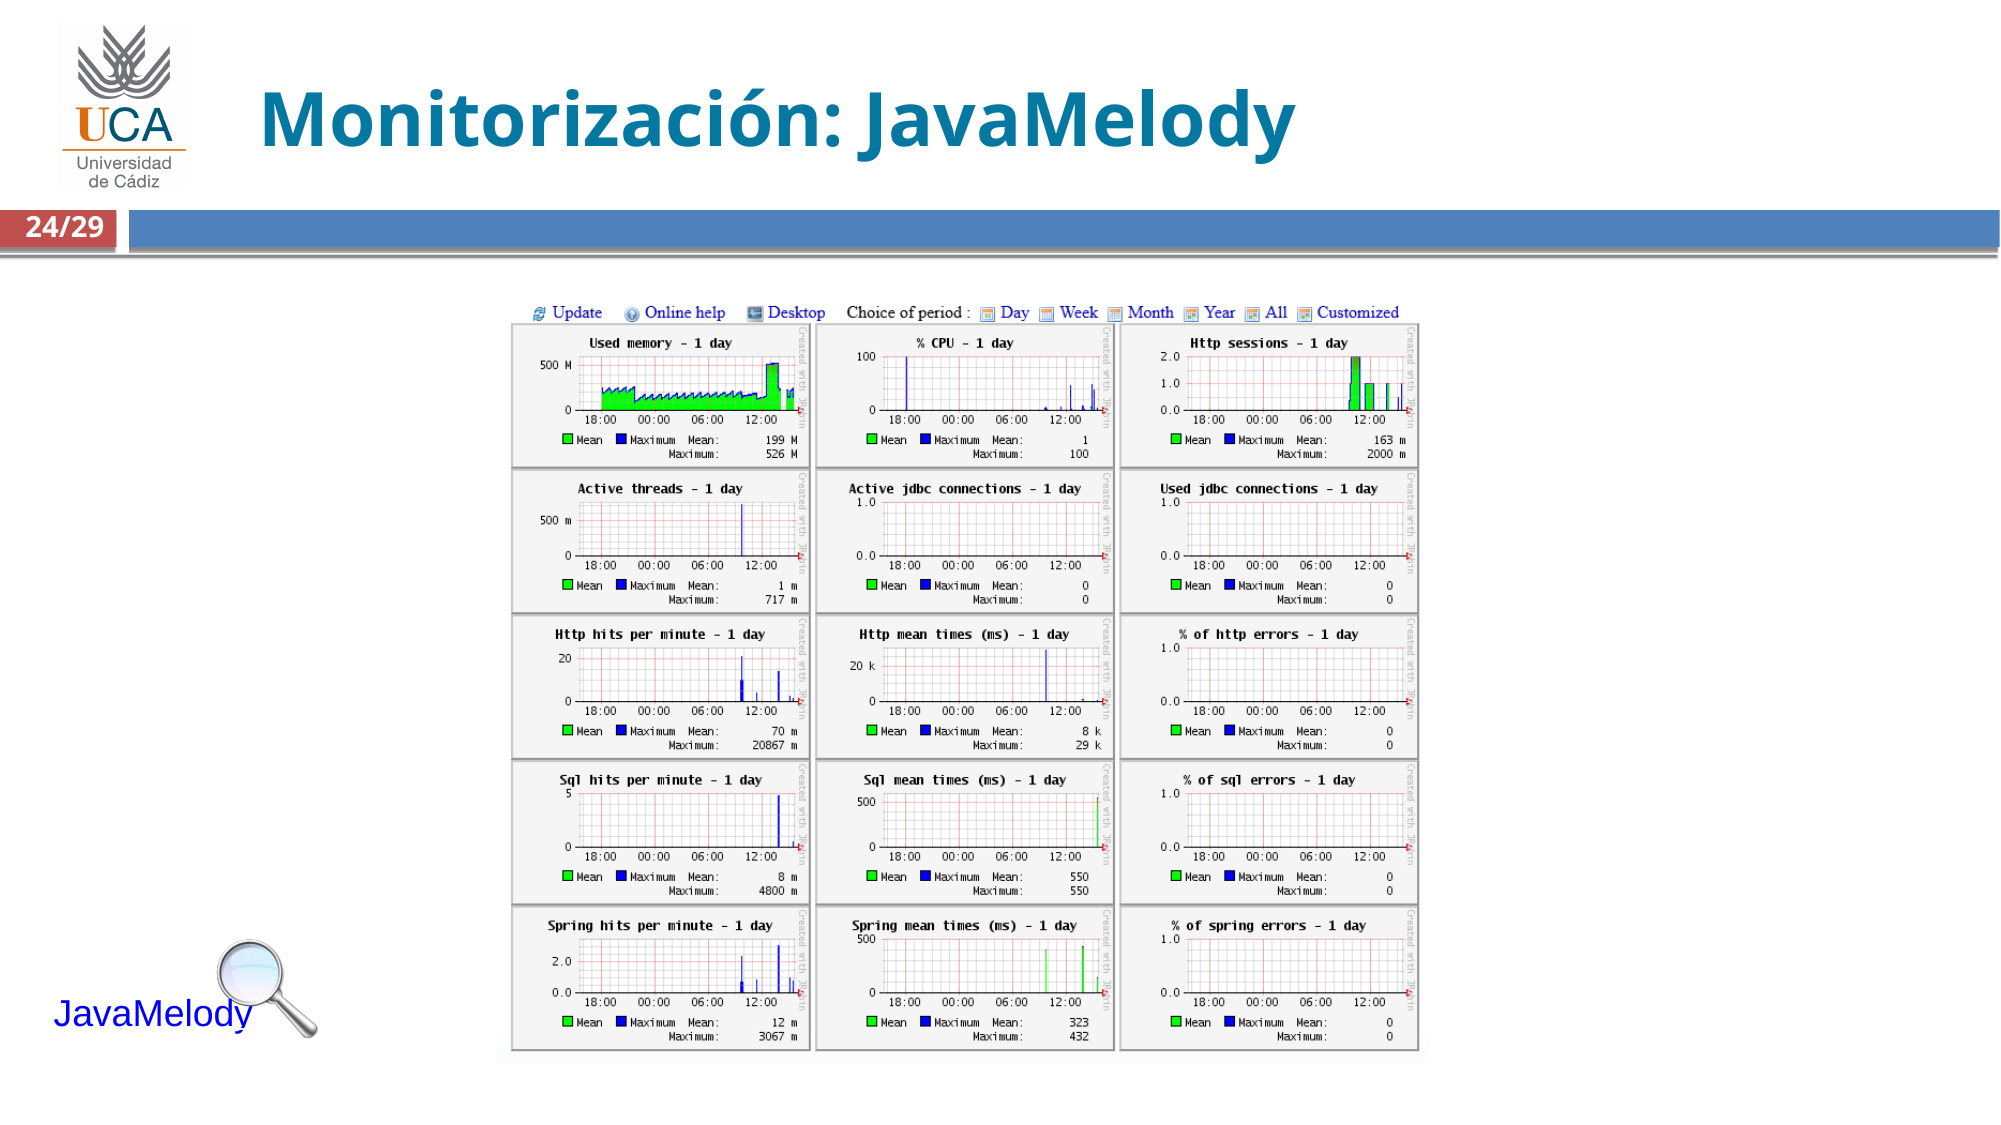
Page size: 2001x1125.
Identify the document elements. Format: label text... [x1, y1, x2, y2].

picture [496, 291, 1430, 1063]
text_box <número>/29 [0, 196, 130, 260]
text_box Monitorización: JavaMelody [243, 44, 1925, 188]
picture [216, 937, 319, 1040]
picture [58, 22, 190, 191]
text_box JavaMelody [38, 981, 284, 1052]
